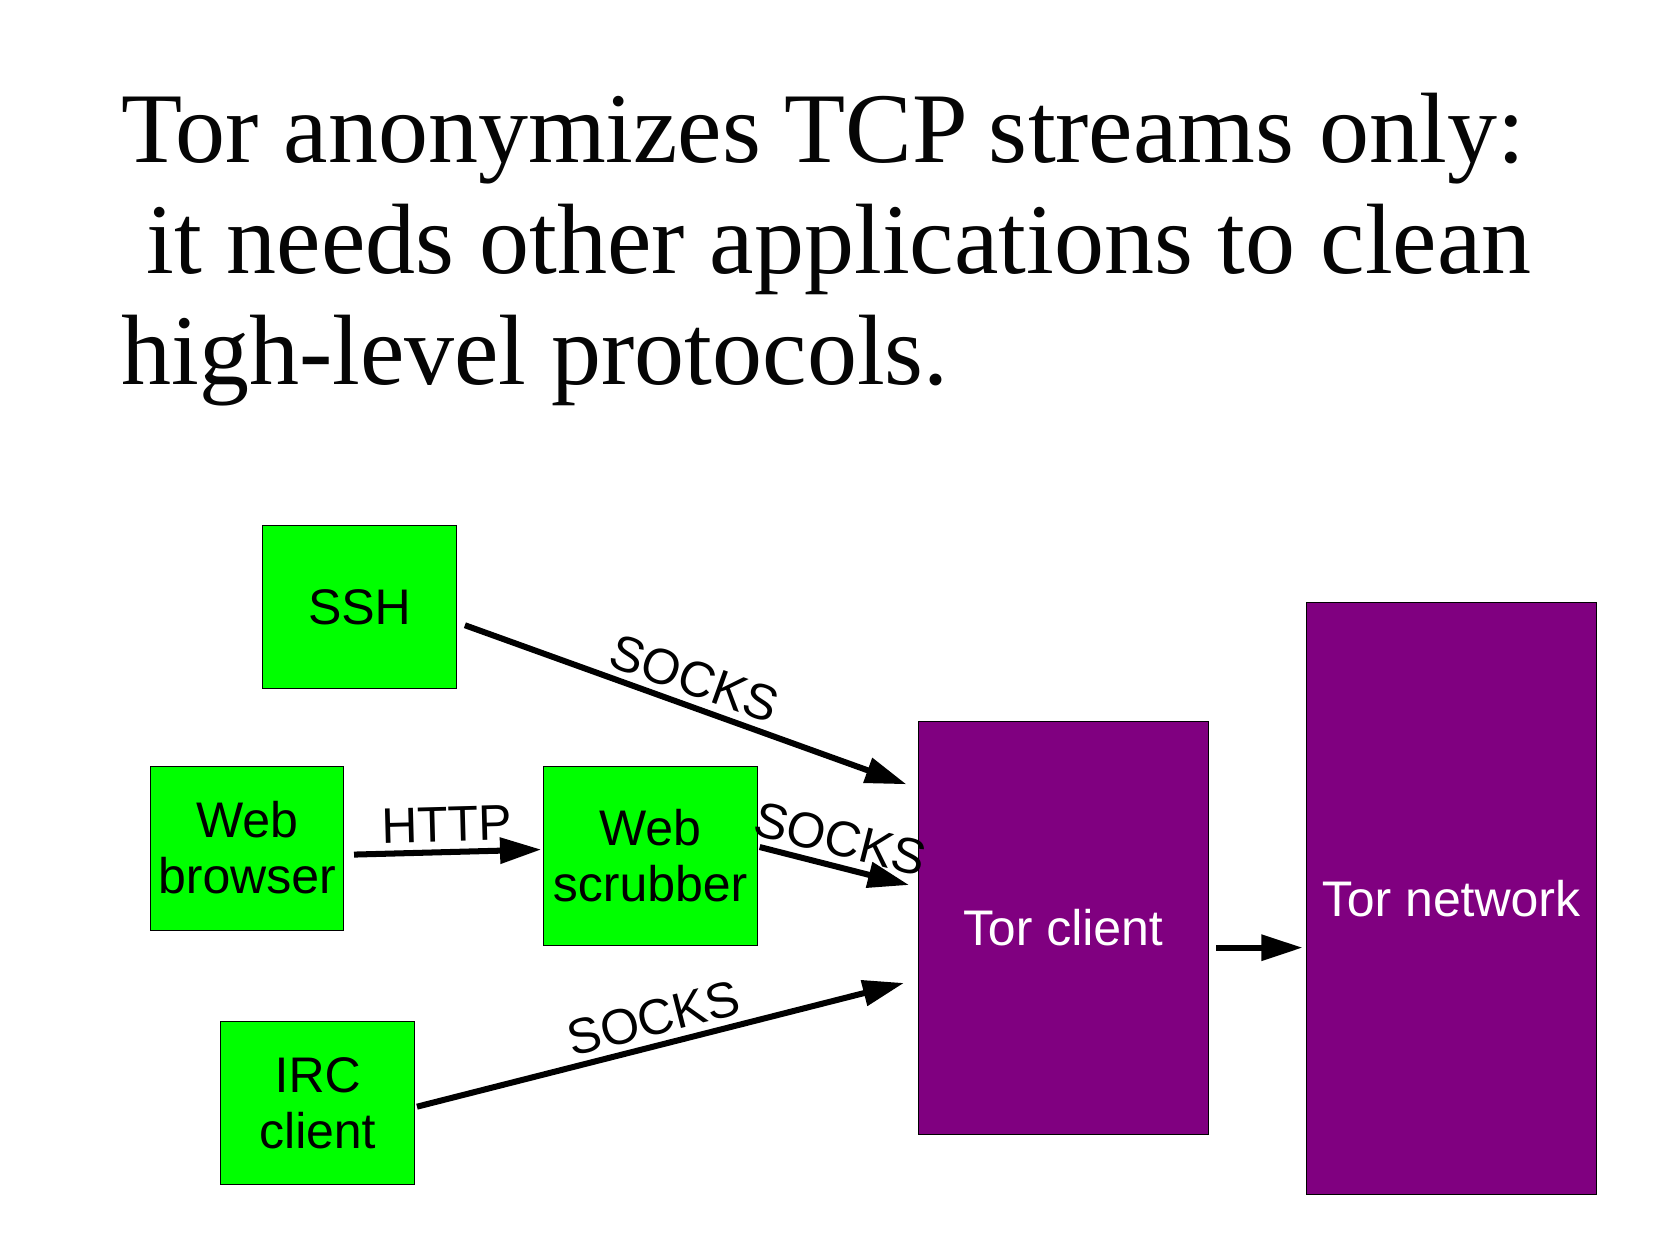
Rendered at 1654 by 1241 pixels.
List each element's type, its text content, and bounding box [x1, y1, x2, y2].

text_box Web browser [150, 766, 344, 931]
text_box IRC client [220, 1021, 415, 1185]
text_box Web scrubber [543, 766, 758, 946]
text_box [131, 395, 1501, 1215]
title Tor anonymizes TCP streams only: it needs other applications to clean high-level protocols. [121, 17, 1534, 462]
text_box Tor network [1306, 602, 1597, 1195]
text_box Tor client [918, 721, 1209, 1135]
text_box SSH [262, 525, 457, 689]
